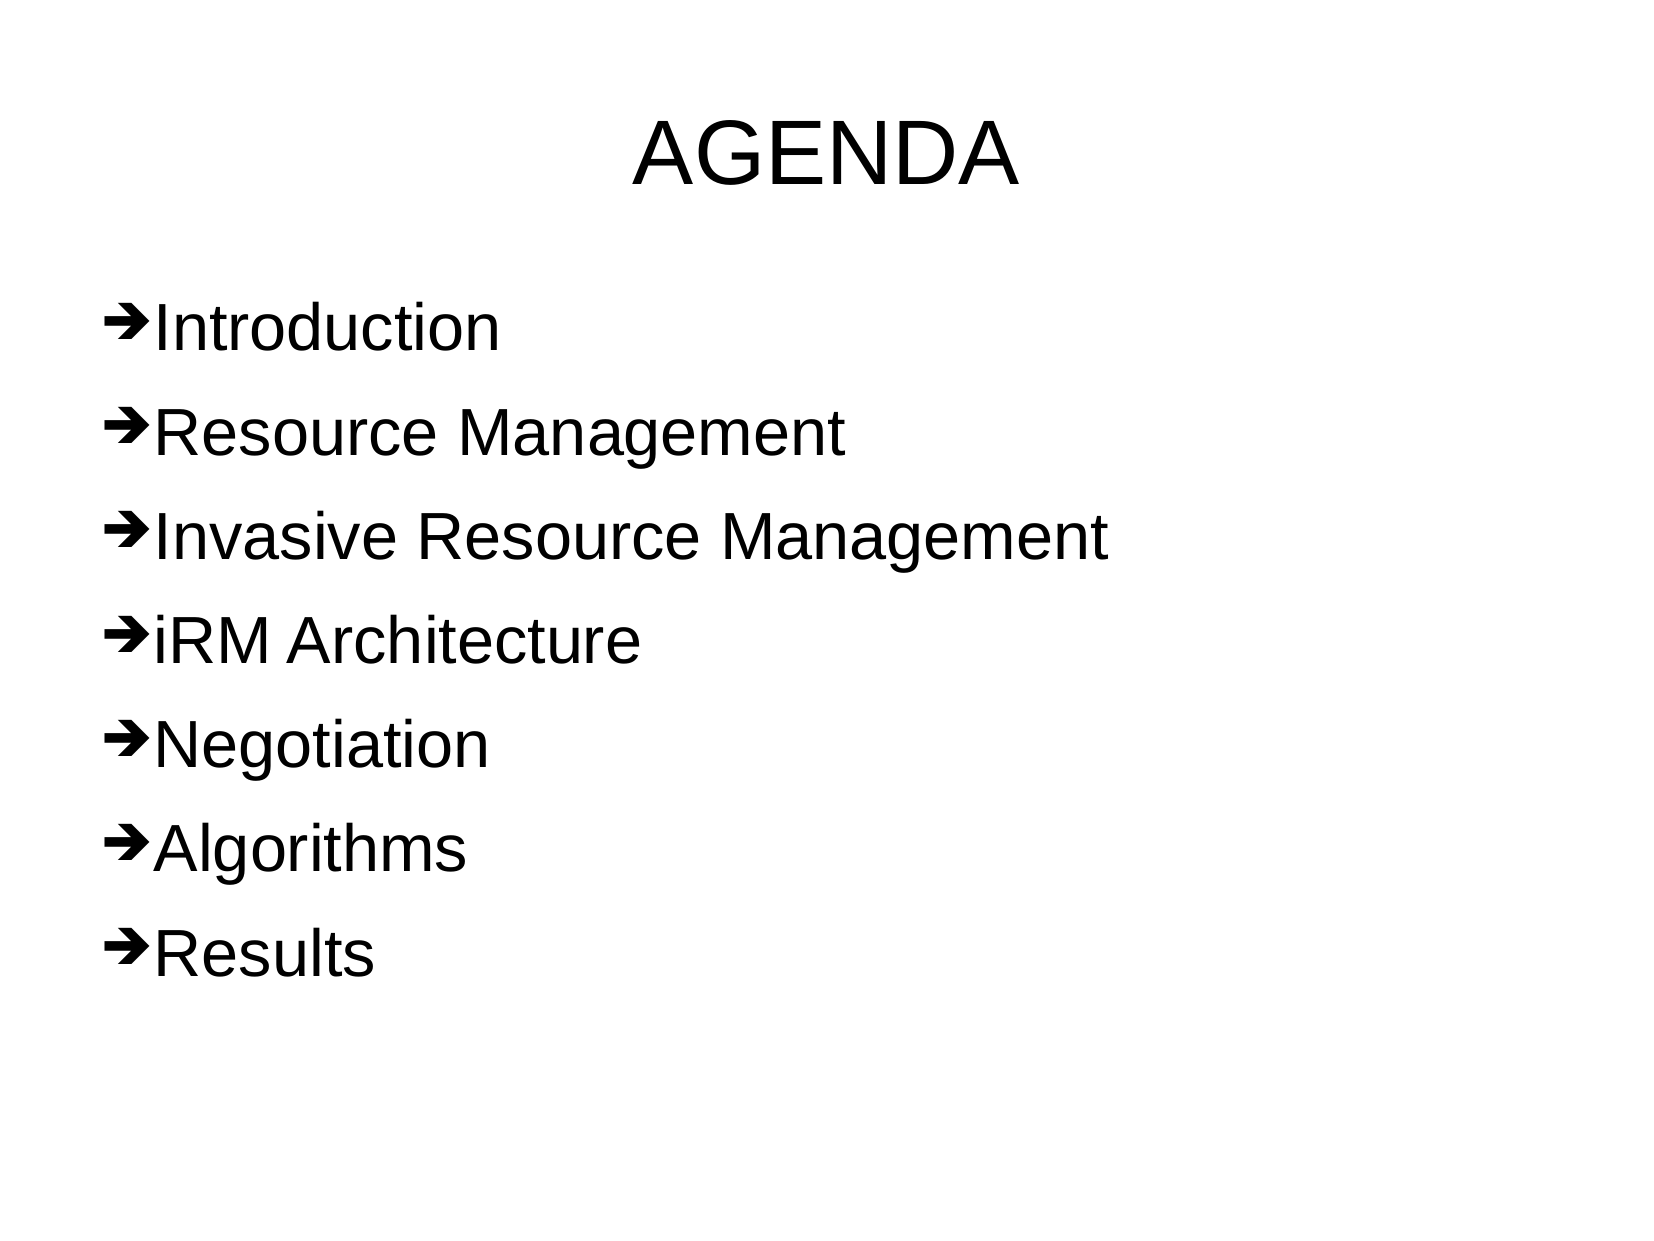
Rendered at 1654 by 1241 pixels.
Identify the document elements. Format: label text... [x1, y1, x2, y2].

list Introduction Resource Management Invasive Resource Management iRM Architecture Negotiation Algorithms Results [82, 290, 1571, 1199]
title AGENDA [82, 49, 1571, 257]
